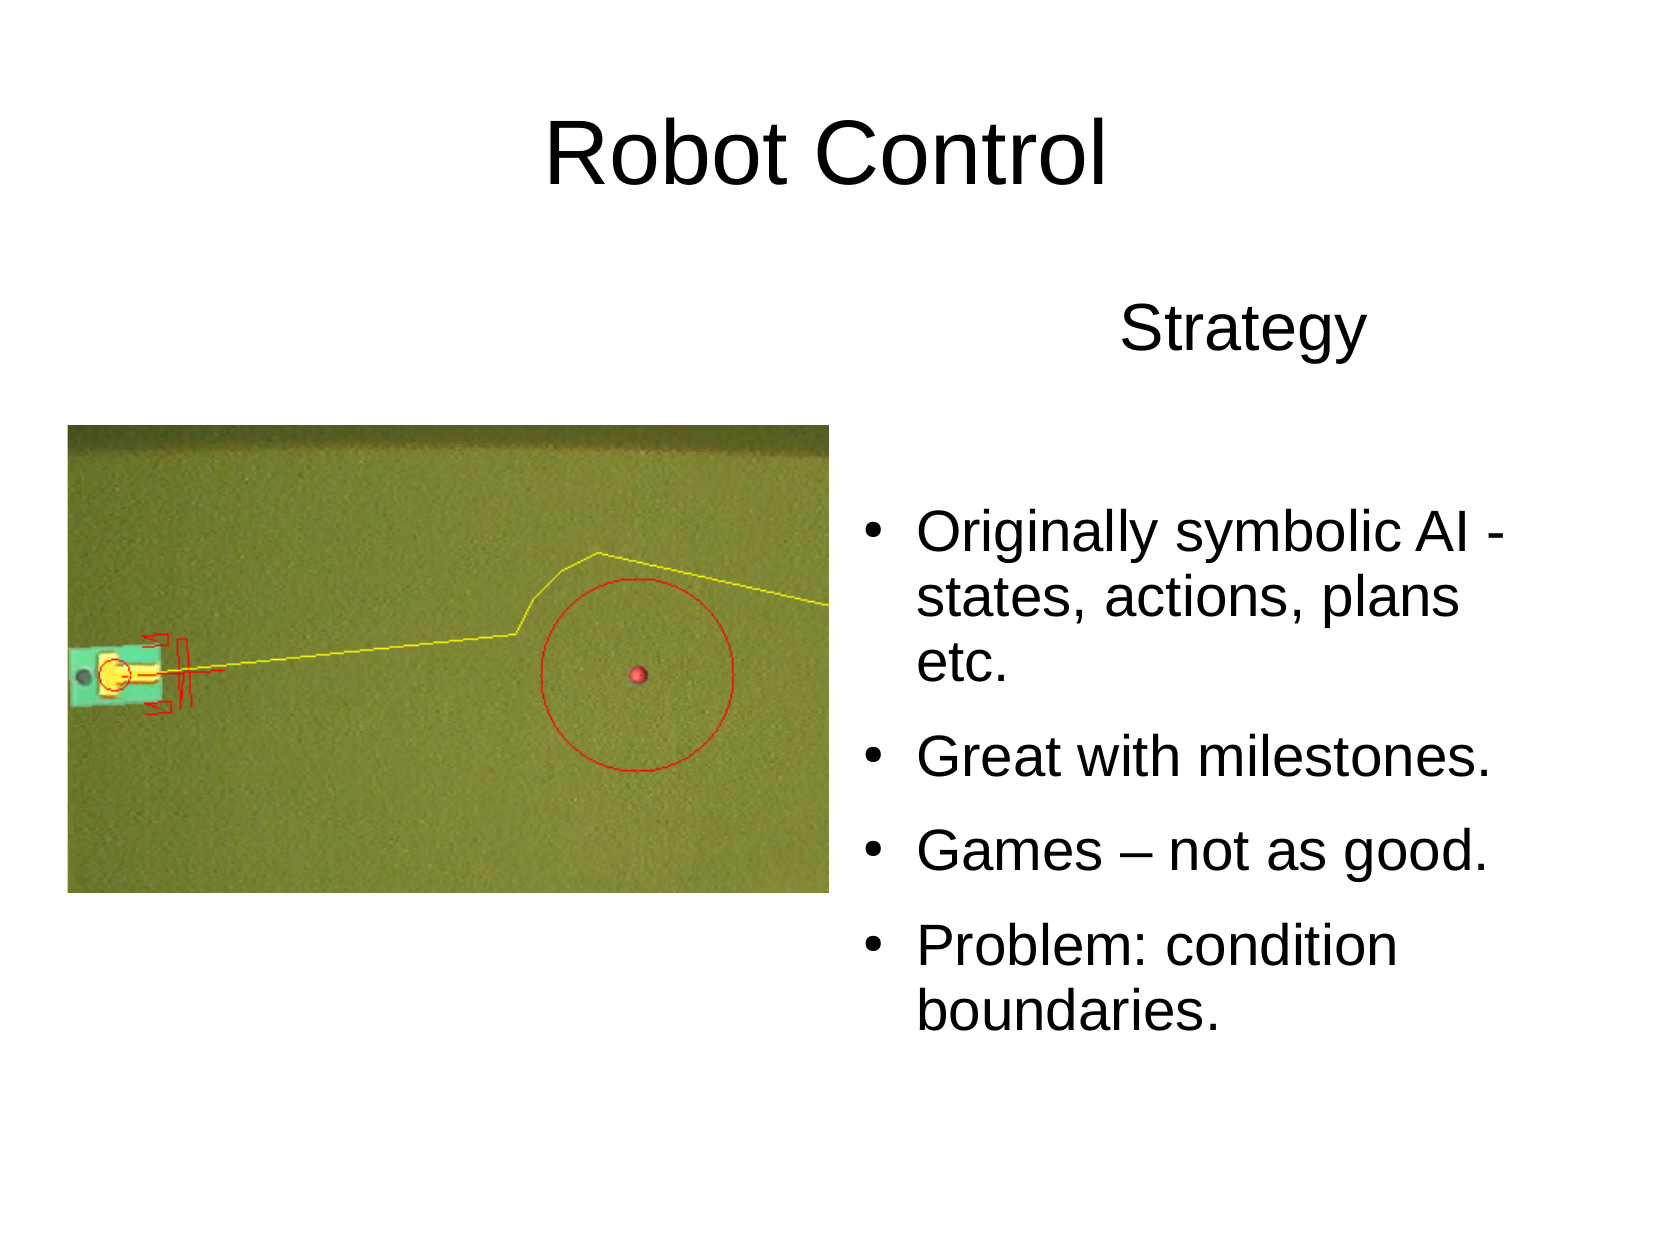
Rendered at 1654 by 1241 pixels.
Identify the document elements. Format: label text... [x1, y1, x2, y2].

title Robot Control [82, 49, 1571, 257]
list Strategy Originally symbolic AI - states, actions, plans etc. Great with milestones. Games – not as good. Problem: condition boundaries. [845, 290, 1572, 1094]
picture [67, 425, 829, 893]
